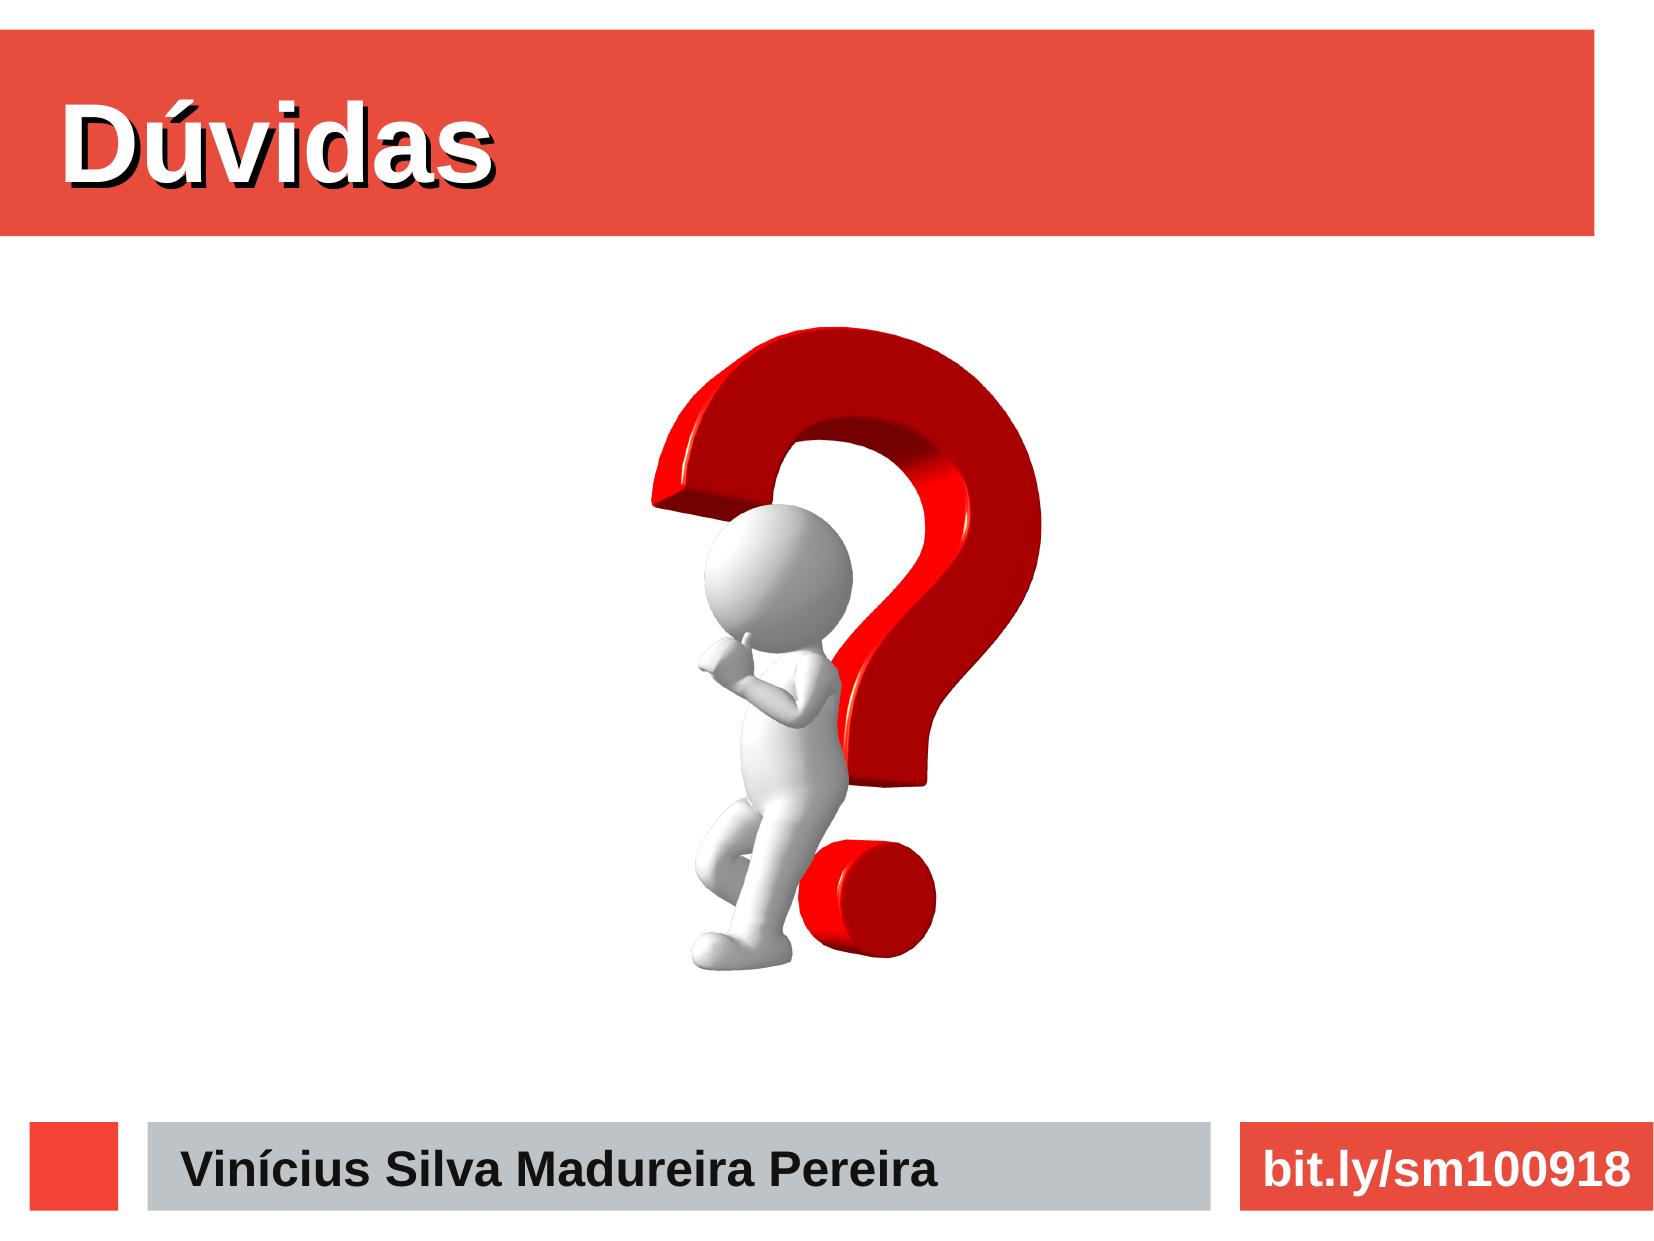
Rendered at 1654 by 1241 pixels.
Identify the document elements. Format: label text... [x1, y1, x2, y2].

title Dúvidas [59, 59, 1595, 207]
picture [494, 315, 1159, 981]
text_box Vinícius Silva Madureira Pereira [165, 1133, 1170, 1205]
text_box bit.ly/sm100918 [1228, 1133, 1654, 1205]
